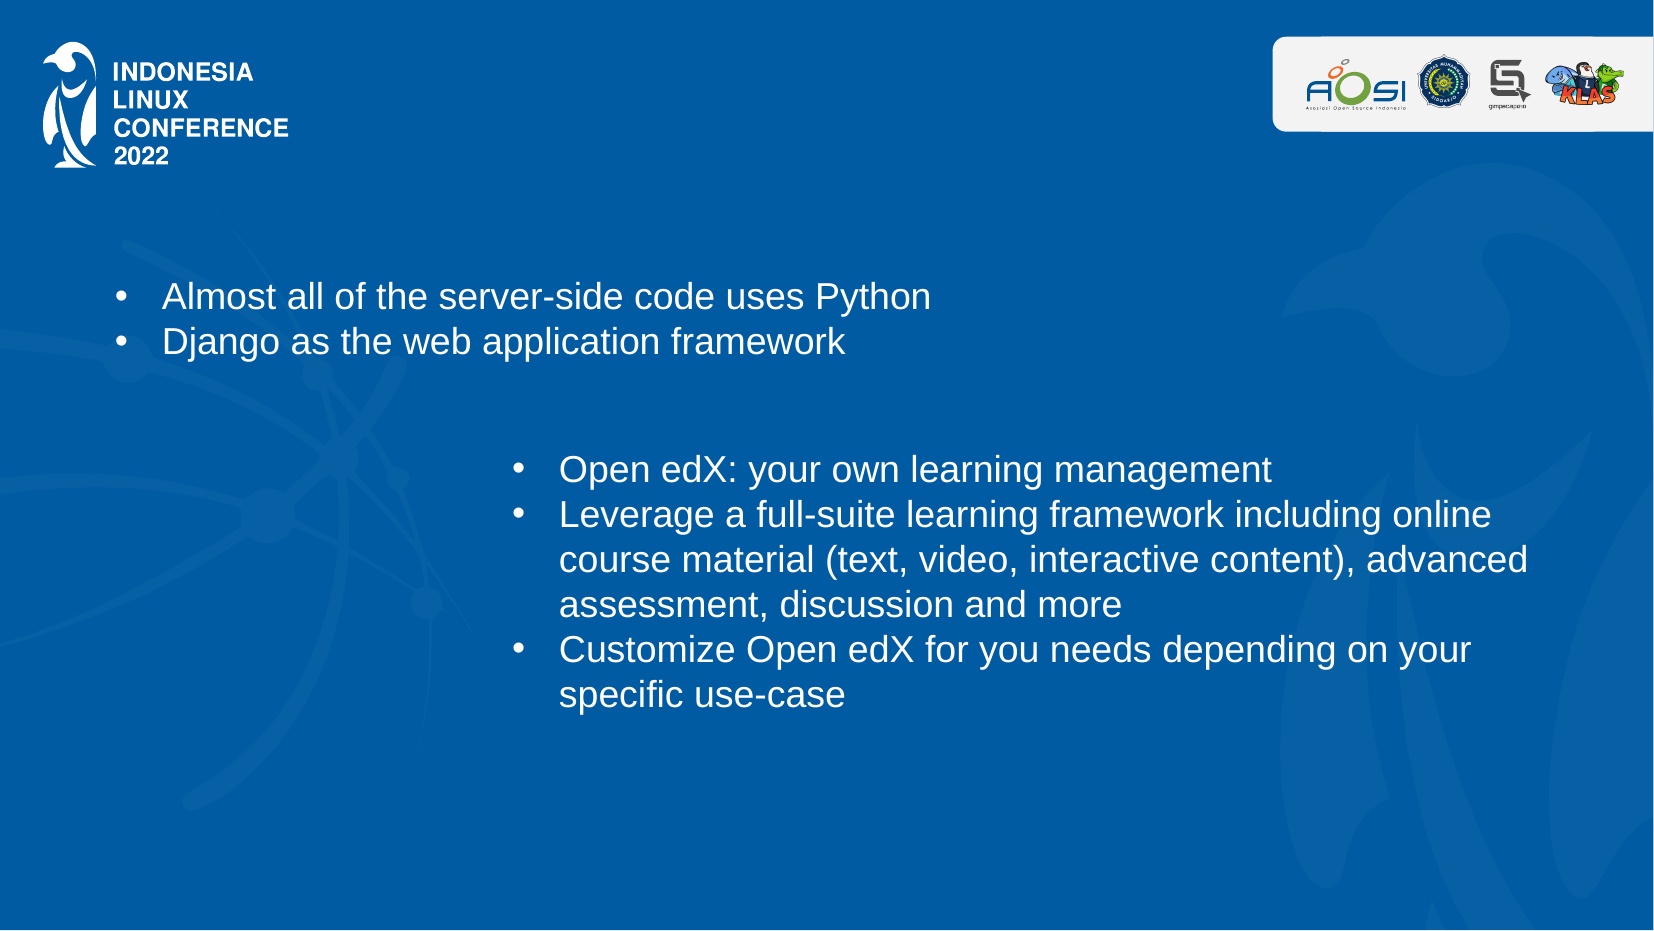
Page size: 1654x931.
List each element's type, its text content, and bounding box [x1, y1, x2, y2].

picture [1545, 62, 1624, 105]
text_box Almost all of the server-side code uses Python Django as the web application framework [99, 265, 1158, 371]
picture [1417, 54, 1471, 108]
text_box Open edX: your own learning management Leverage a full-suite learning framework including online course material (text, video, interactive content), advanced assessment, discussion and more Customize Open edX for you needs depending on your specific use-case [497, 437, 1555, 723]
